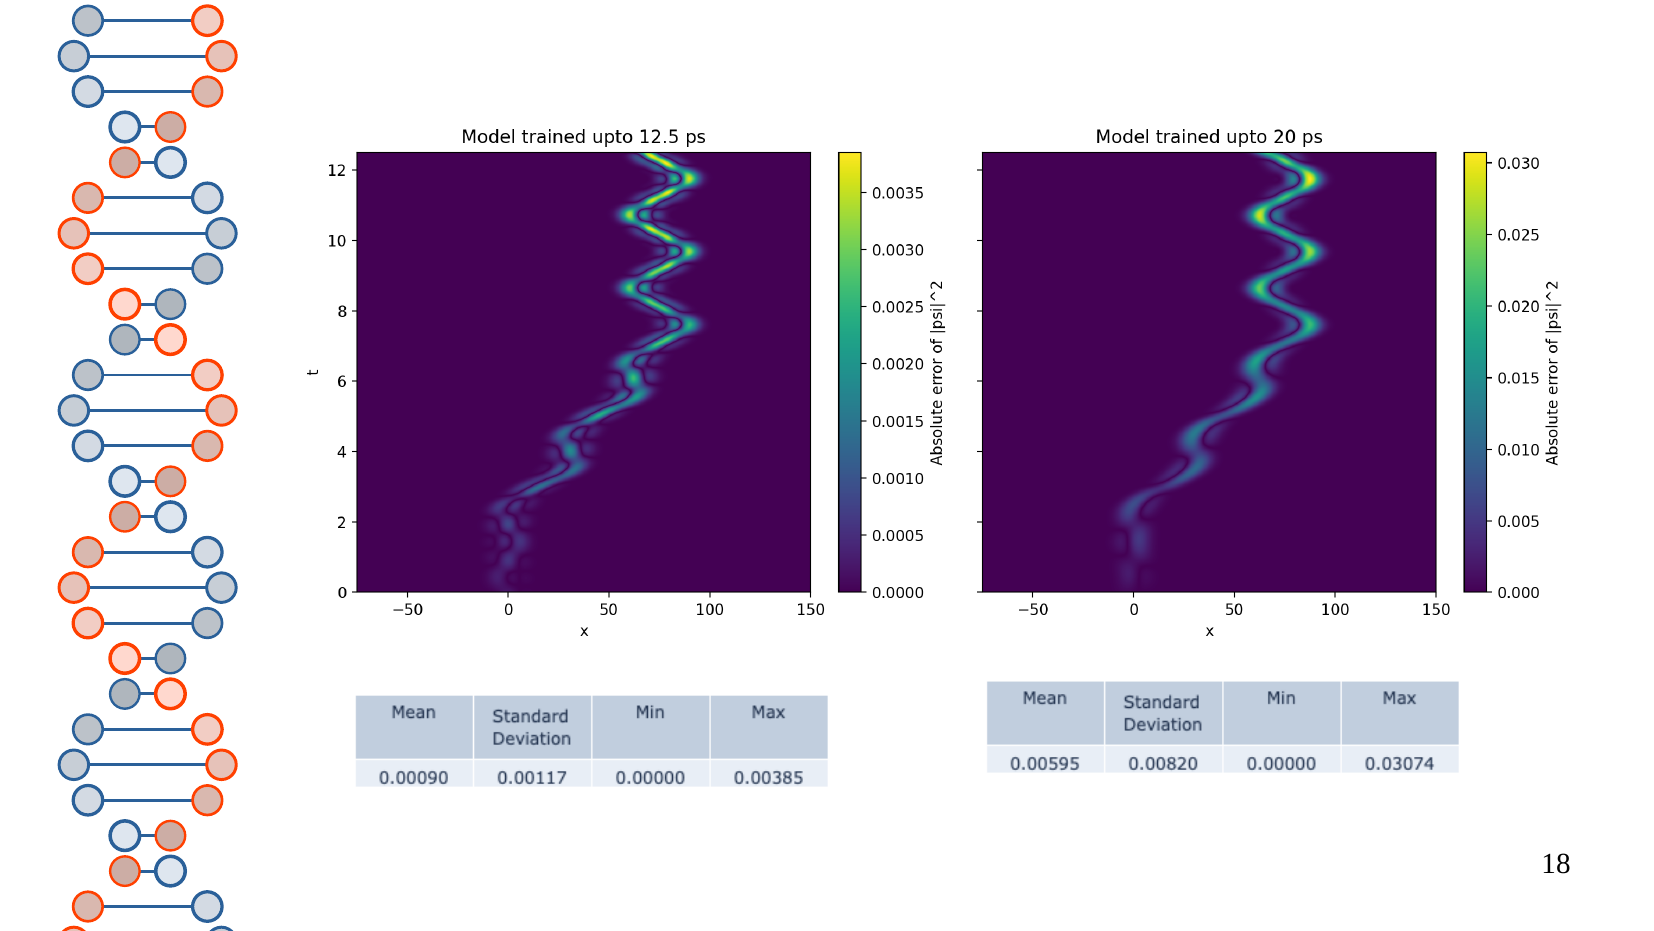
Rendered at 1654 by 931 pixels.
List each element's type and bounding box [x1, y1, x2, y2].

picture [972, 665, 1477, 791]
picture [295, 118, 1572, 650]
picture [338, 675, 846, 812]
